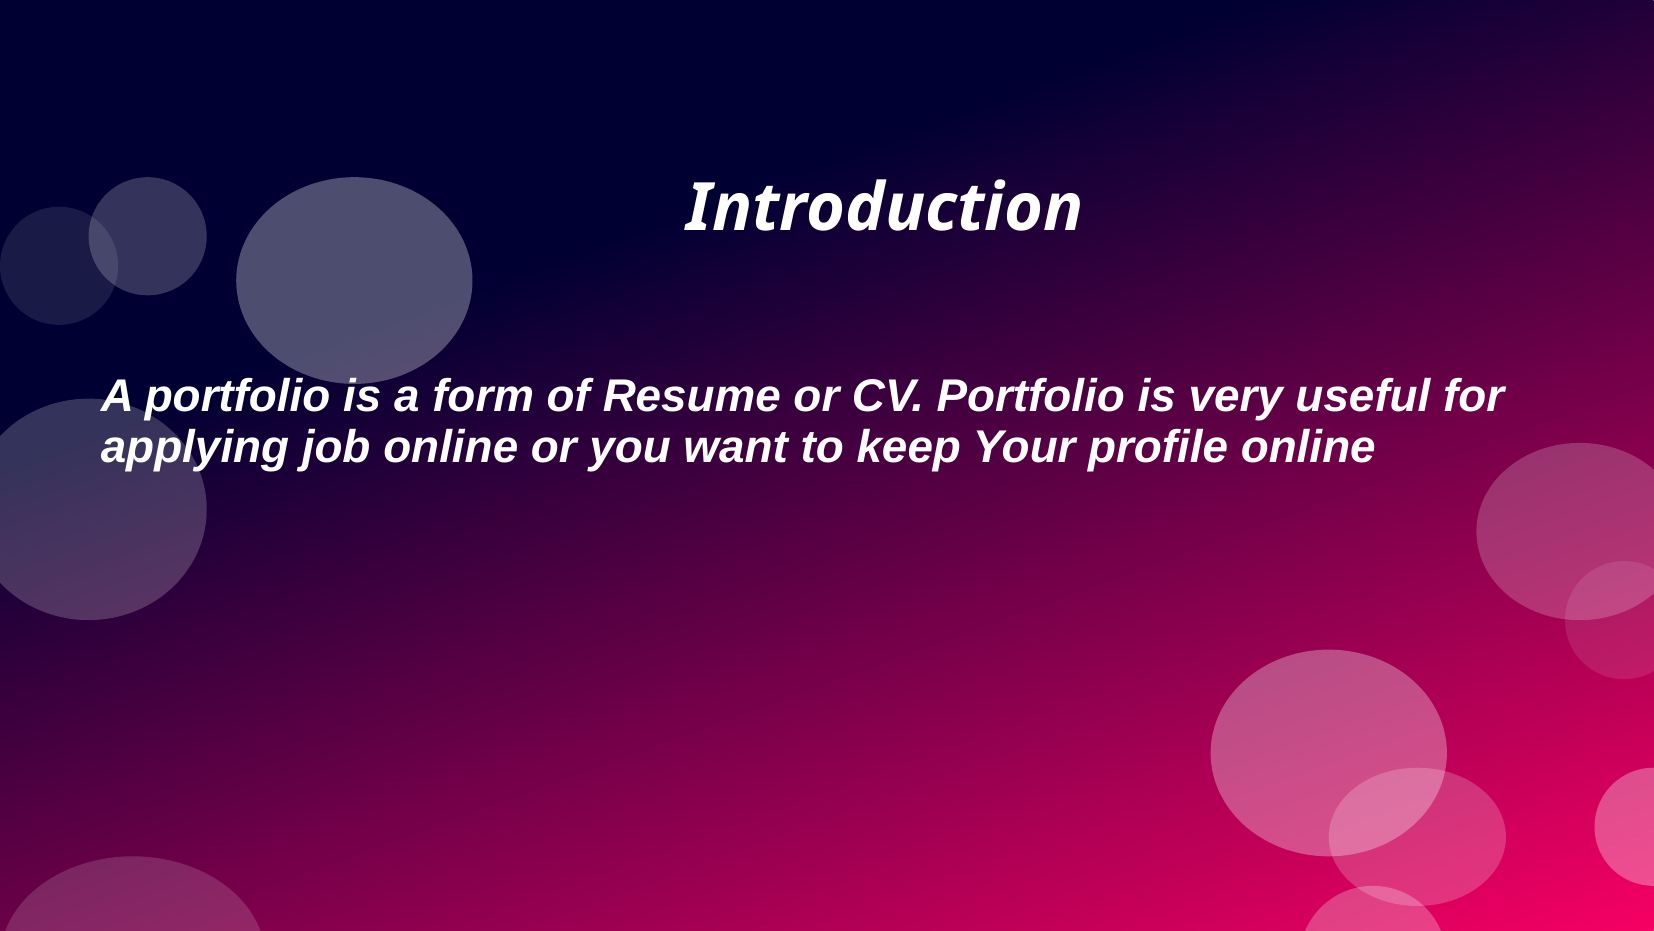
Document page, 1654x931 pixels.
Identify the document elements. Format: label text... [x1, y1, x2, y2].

list A portfolio is a form of Resume or CV. Portfolio is very useful for applying job online or you want to keep Your profile online [100, 285, 1589, 826]
title Introduction [112, 123, 1589, 286]
